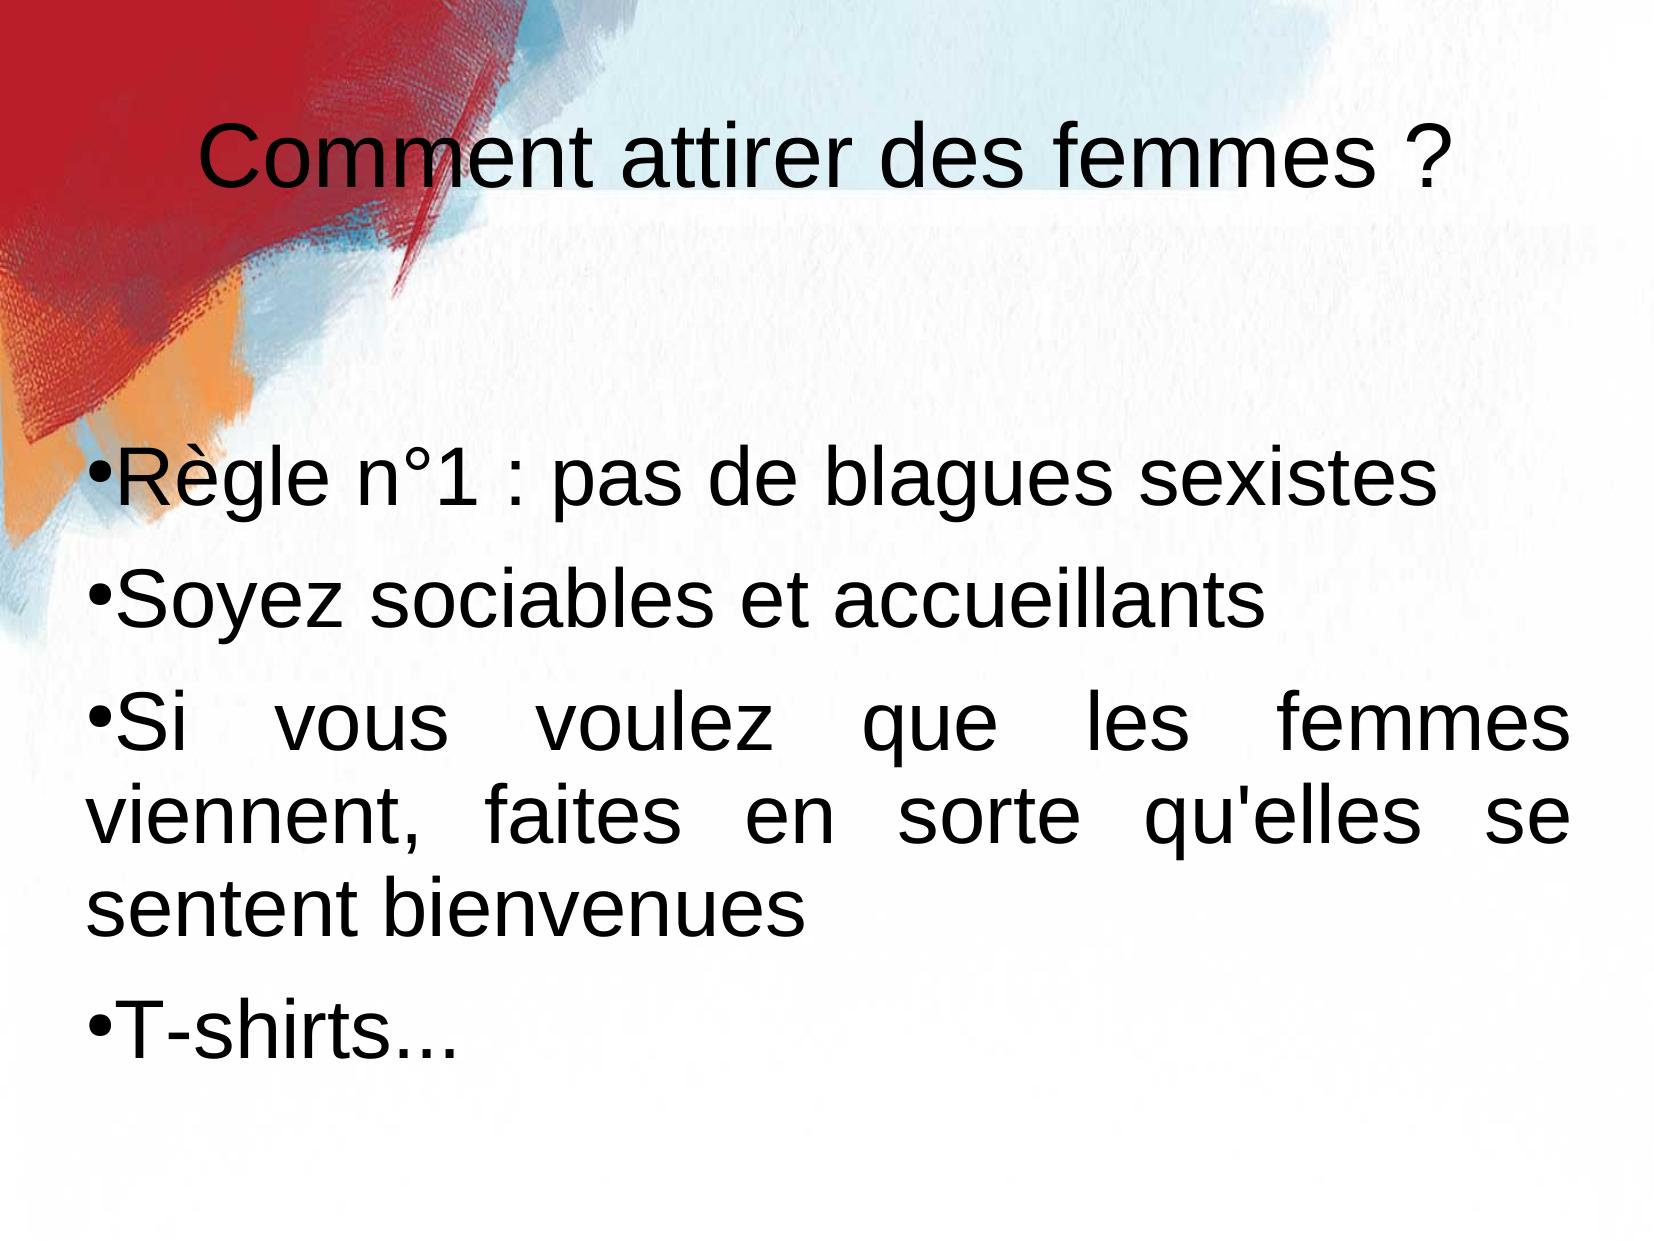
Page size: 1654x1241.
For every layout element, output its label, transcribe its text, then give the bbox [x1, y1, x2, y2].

picture [0, 0, 1654, 1241]
title Comment attirer des femmes ? [82, 0, 1571, 316]
list Règle n°1 : pas de blagues sexistes Soyez sociables et accueillants Si vous voulez que les femmes viennent, faites en sorte qu'elles se sentent bienvenues T-shirts... [85, 425, 1574, 1145]
